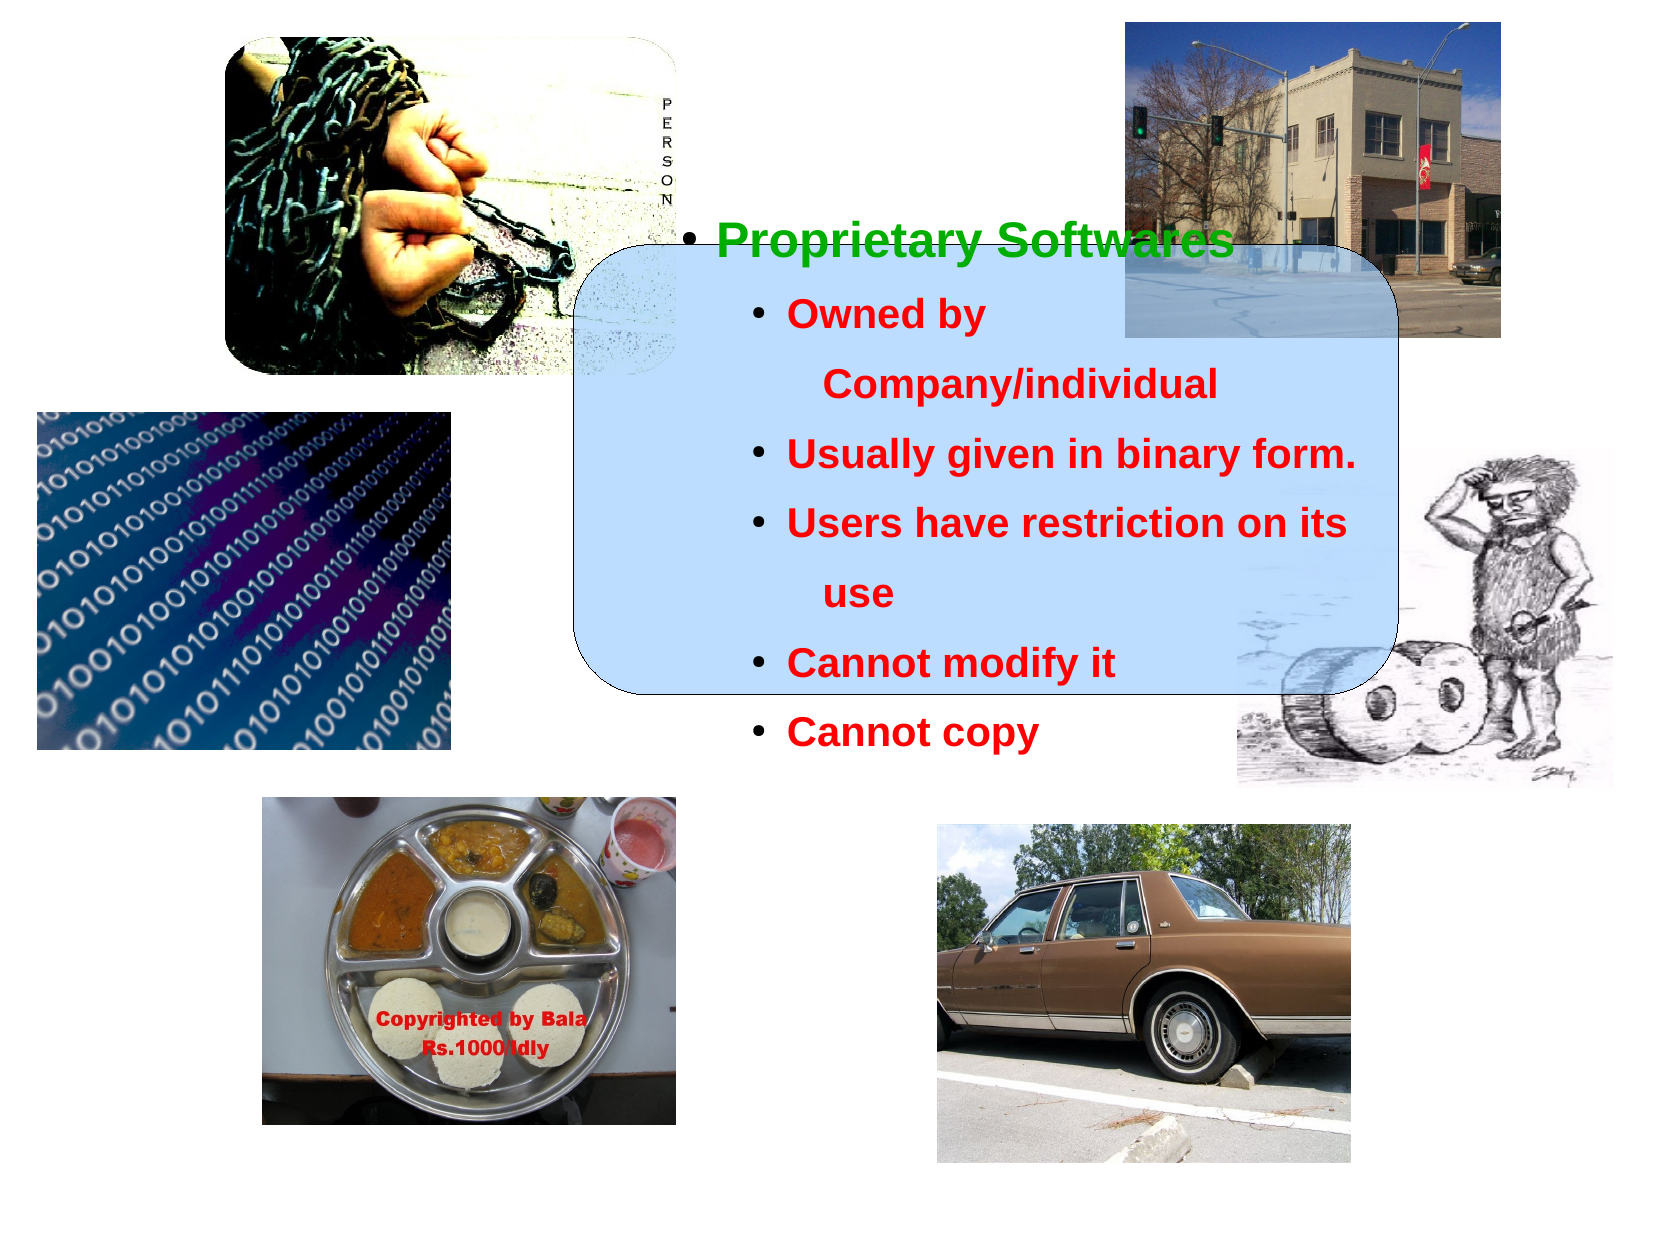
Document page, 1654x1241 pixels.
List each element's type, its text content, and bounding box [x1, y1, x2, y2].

picture [37, 412, 451, 751]
picture [225, 37, 676, 376]
picture [937, 824, 1351, 1163]
picture [262, 797, 676, 1126]
picture [1237, 449, 1613, 788]
text_box Proprietary Softwares Owned by Company/individual Usually given in binary form. Users have restriction on its use Cannot modify it Cannot copy [573, 244, 1399, 695]
picture [1125, 22, 1501, 338]
picture [1188, 234, 1198, 241]
